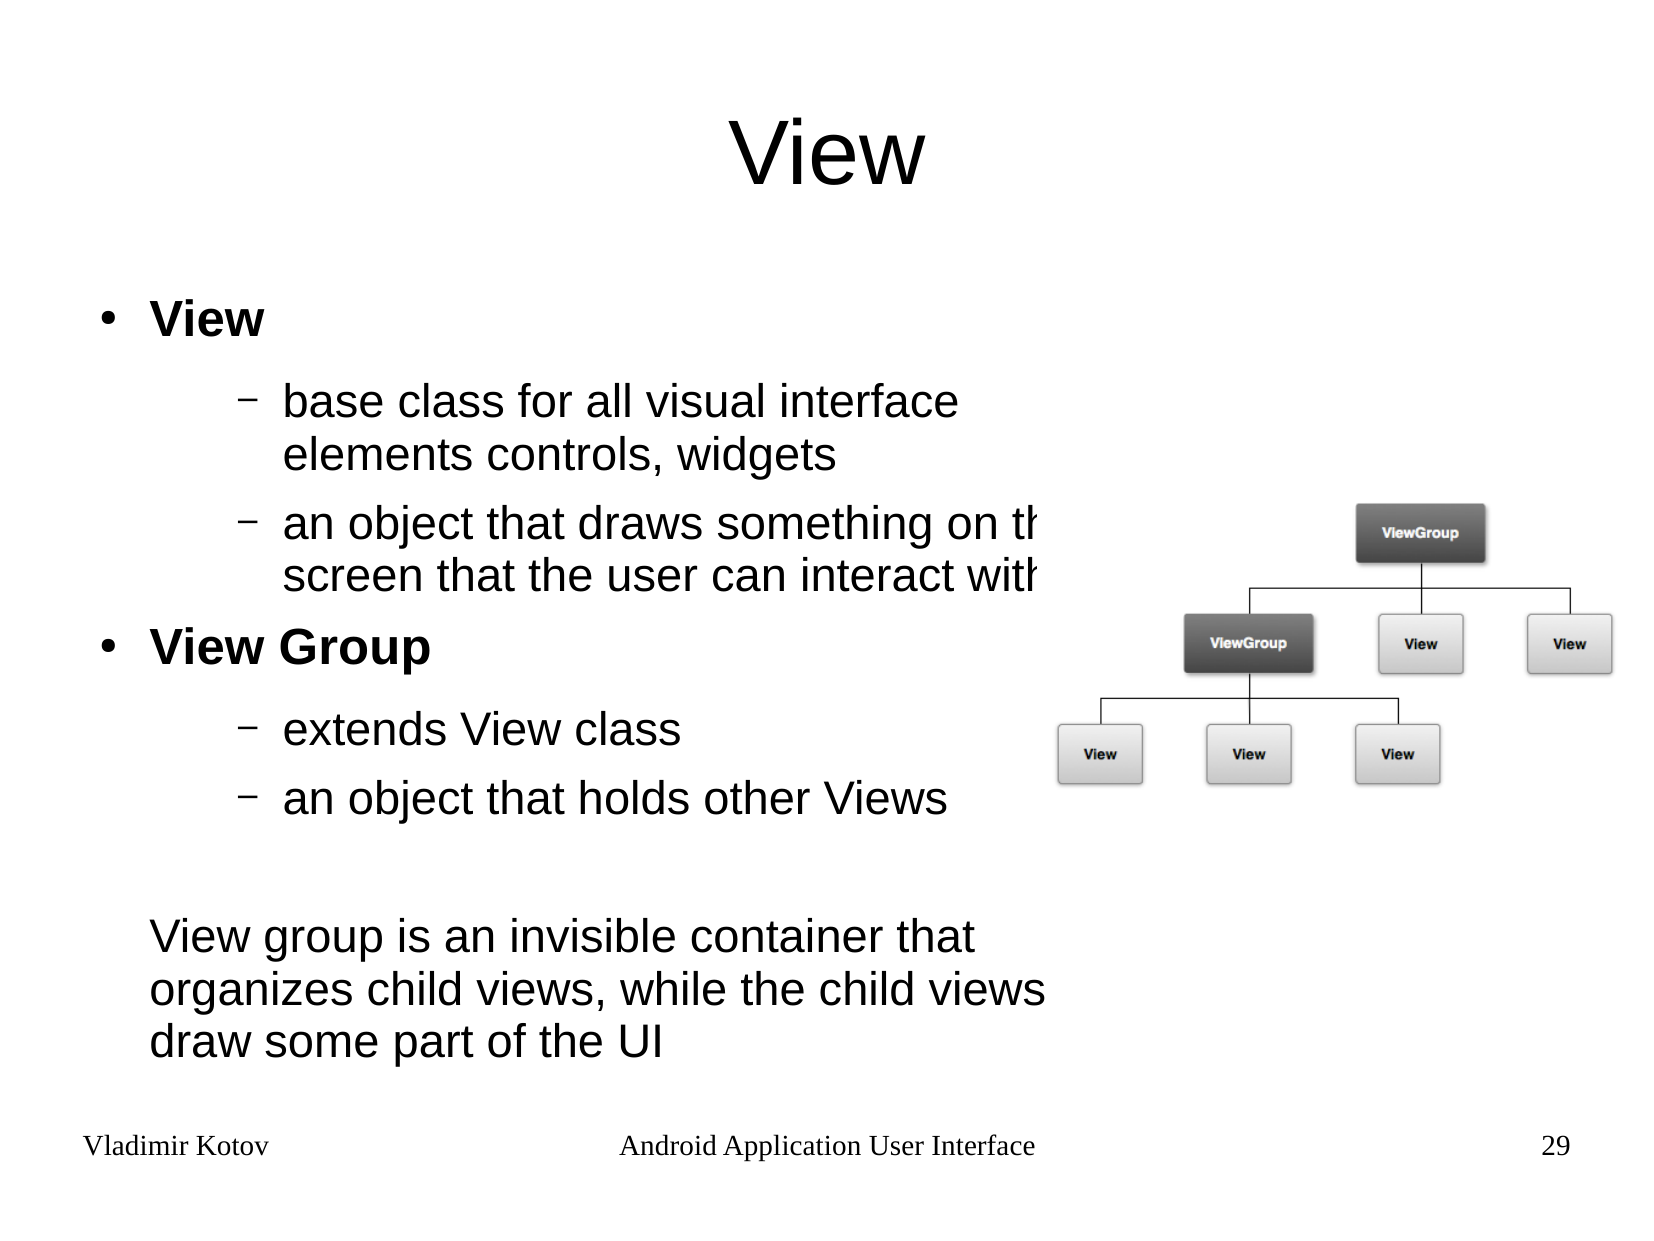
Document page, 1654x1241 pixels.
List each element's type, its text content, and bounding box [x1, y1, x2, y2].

picture [1037, 474, 1643, 795]
title View [82, 56, 1571, 250]
list View base class for all visual interface elements controls, widgets an object that draws something on the screen that the user can interact with View Group extends View class an object that holds other Views View group is an invisible container that organizes child views, while the child views draw some part of the UI [82, 290, 1079, 1109]
